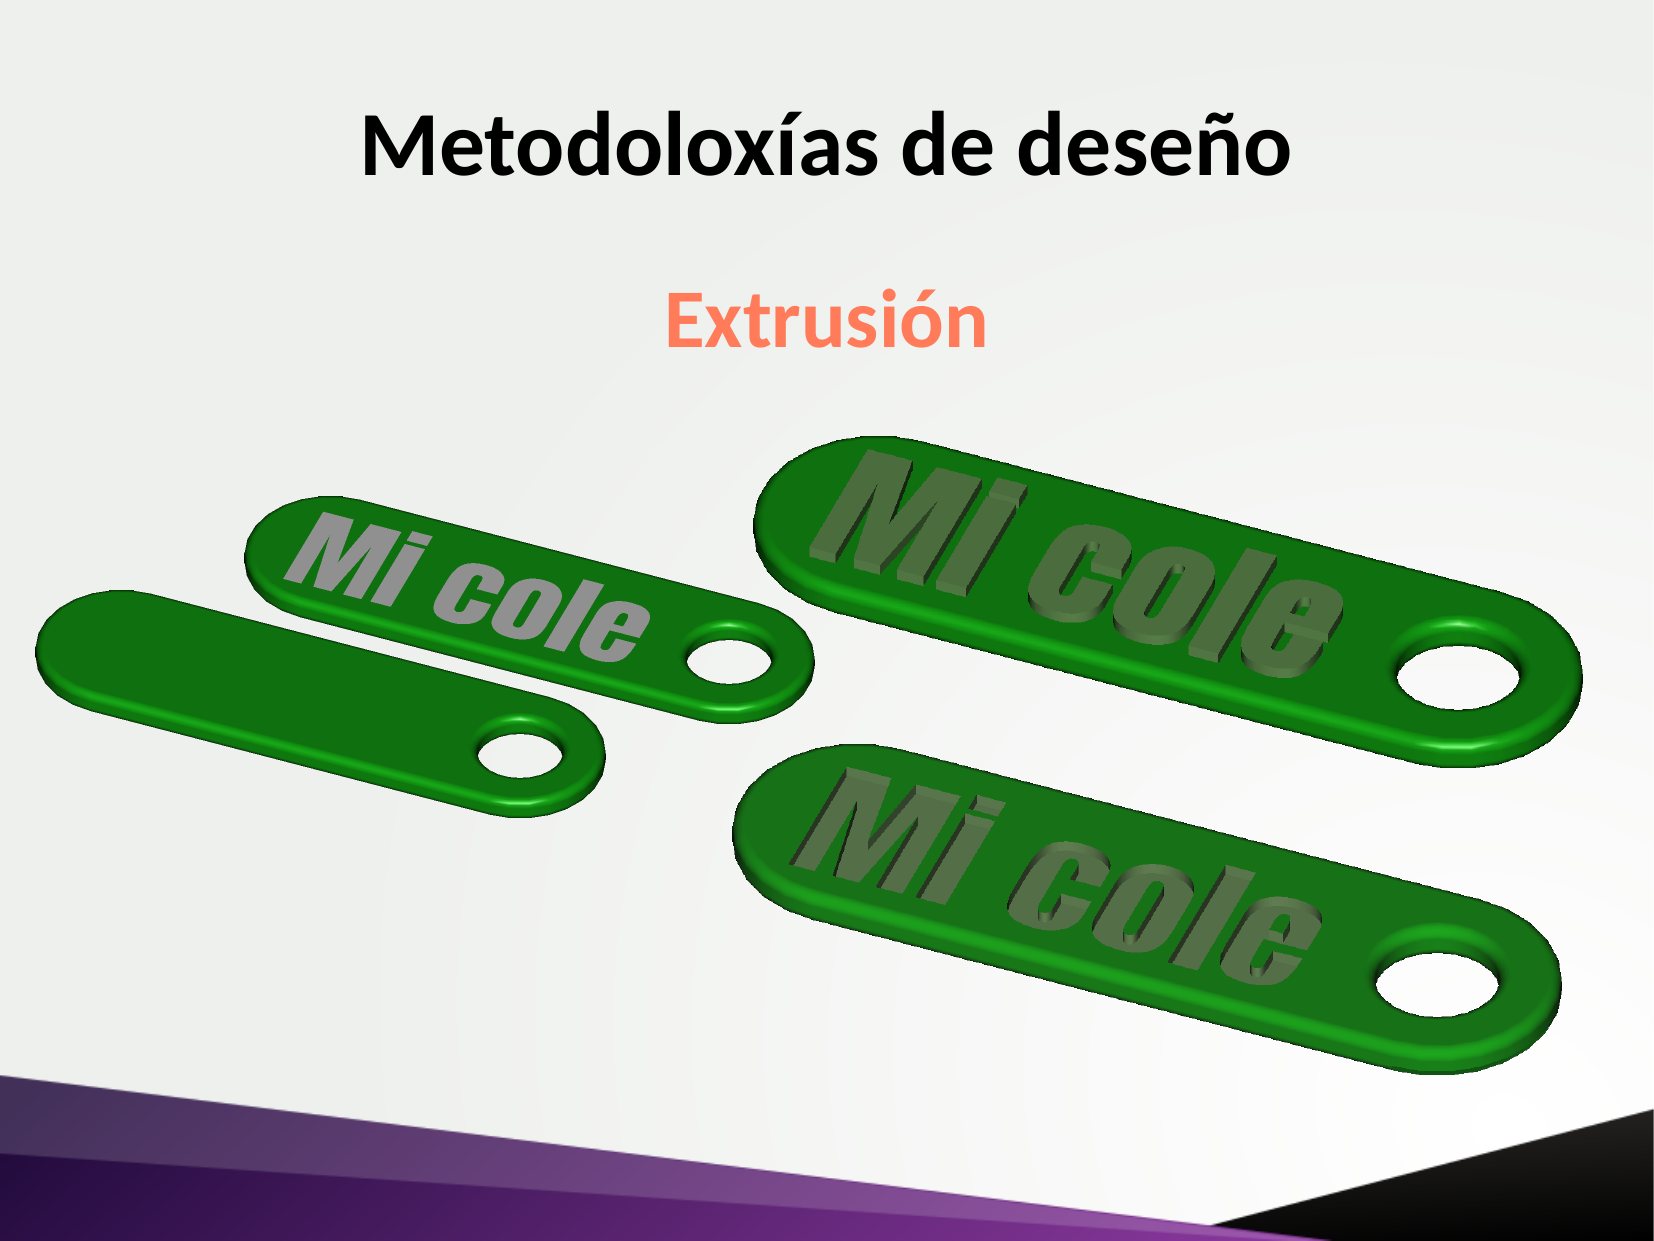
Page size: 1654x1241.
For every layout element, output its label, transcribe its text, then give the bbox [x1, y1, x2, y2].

title Extrusión [70, 240, 1583, 414]
picture [0, 0, 1654, 1241]
title Metodoloxías de deseño [70, 45, 1583, 240]
